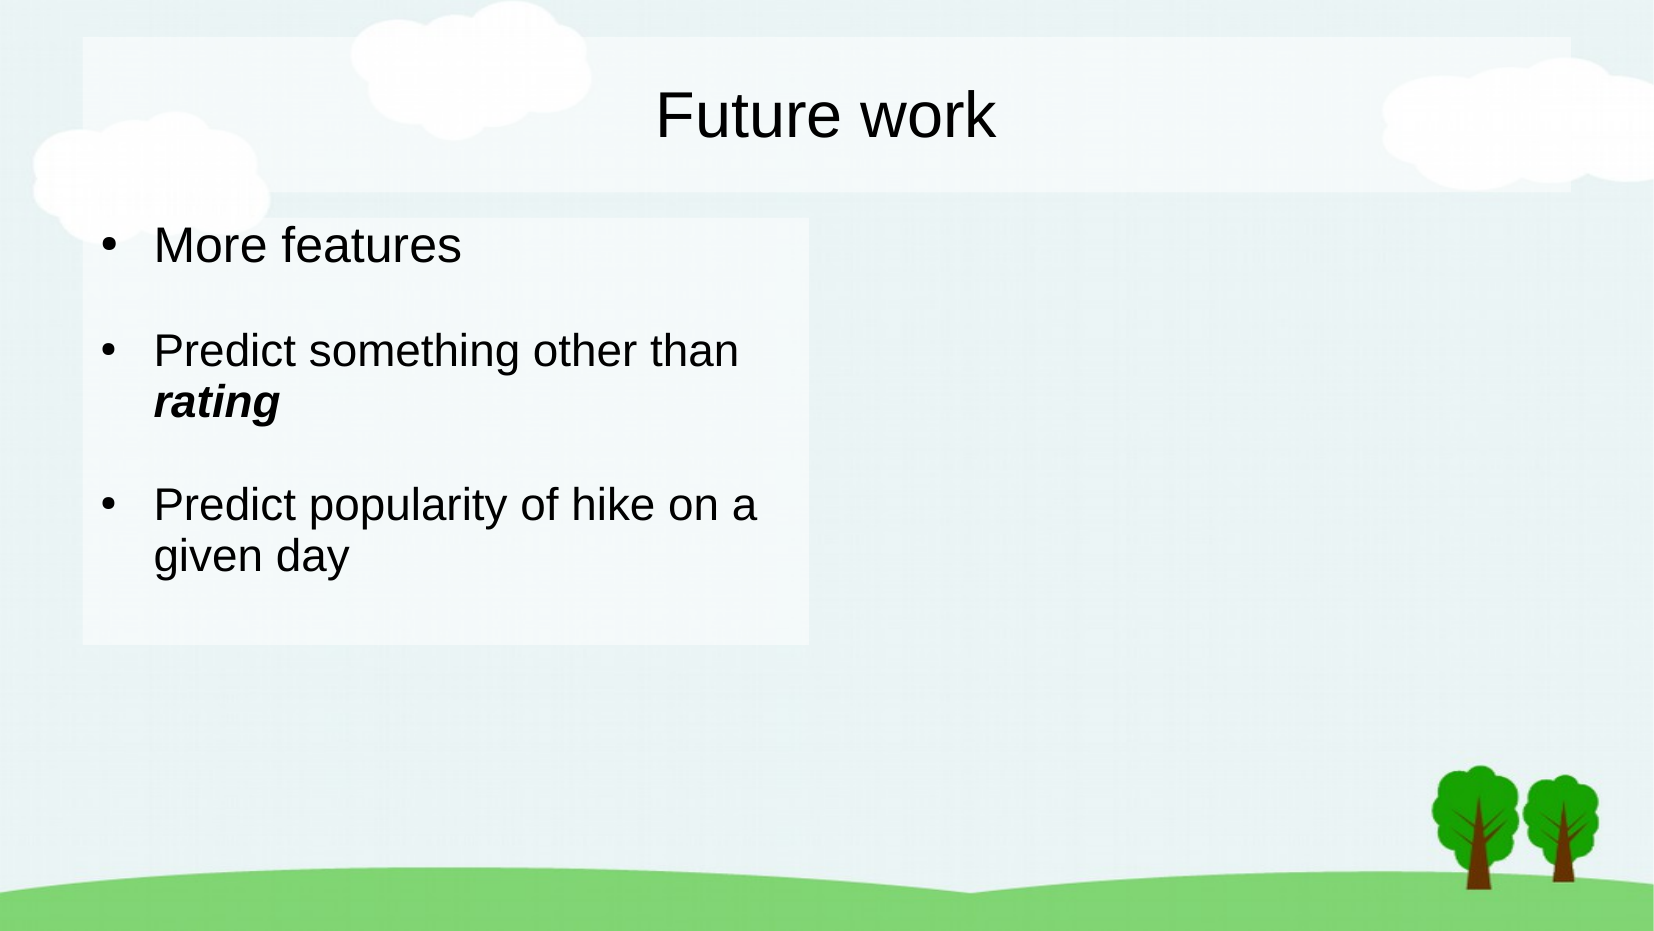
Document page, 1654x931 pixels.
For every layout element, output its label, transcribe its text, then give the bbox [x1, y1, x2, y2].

title Future work [82, 37, 1571, 193]
list More features Predict something other than rating Predict popularity of hike on a given day [82, 217, 809, 646]
picture [0, 0, 1654, 931]
